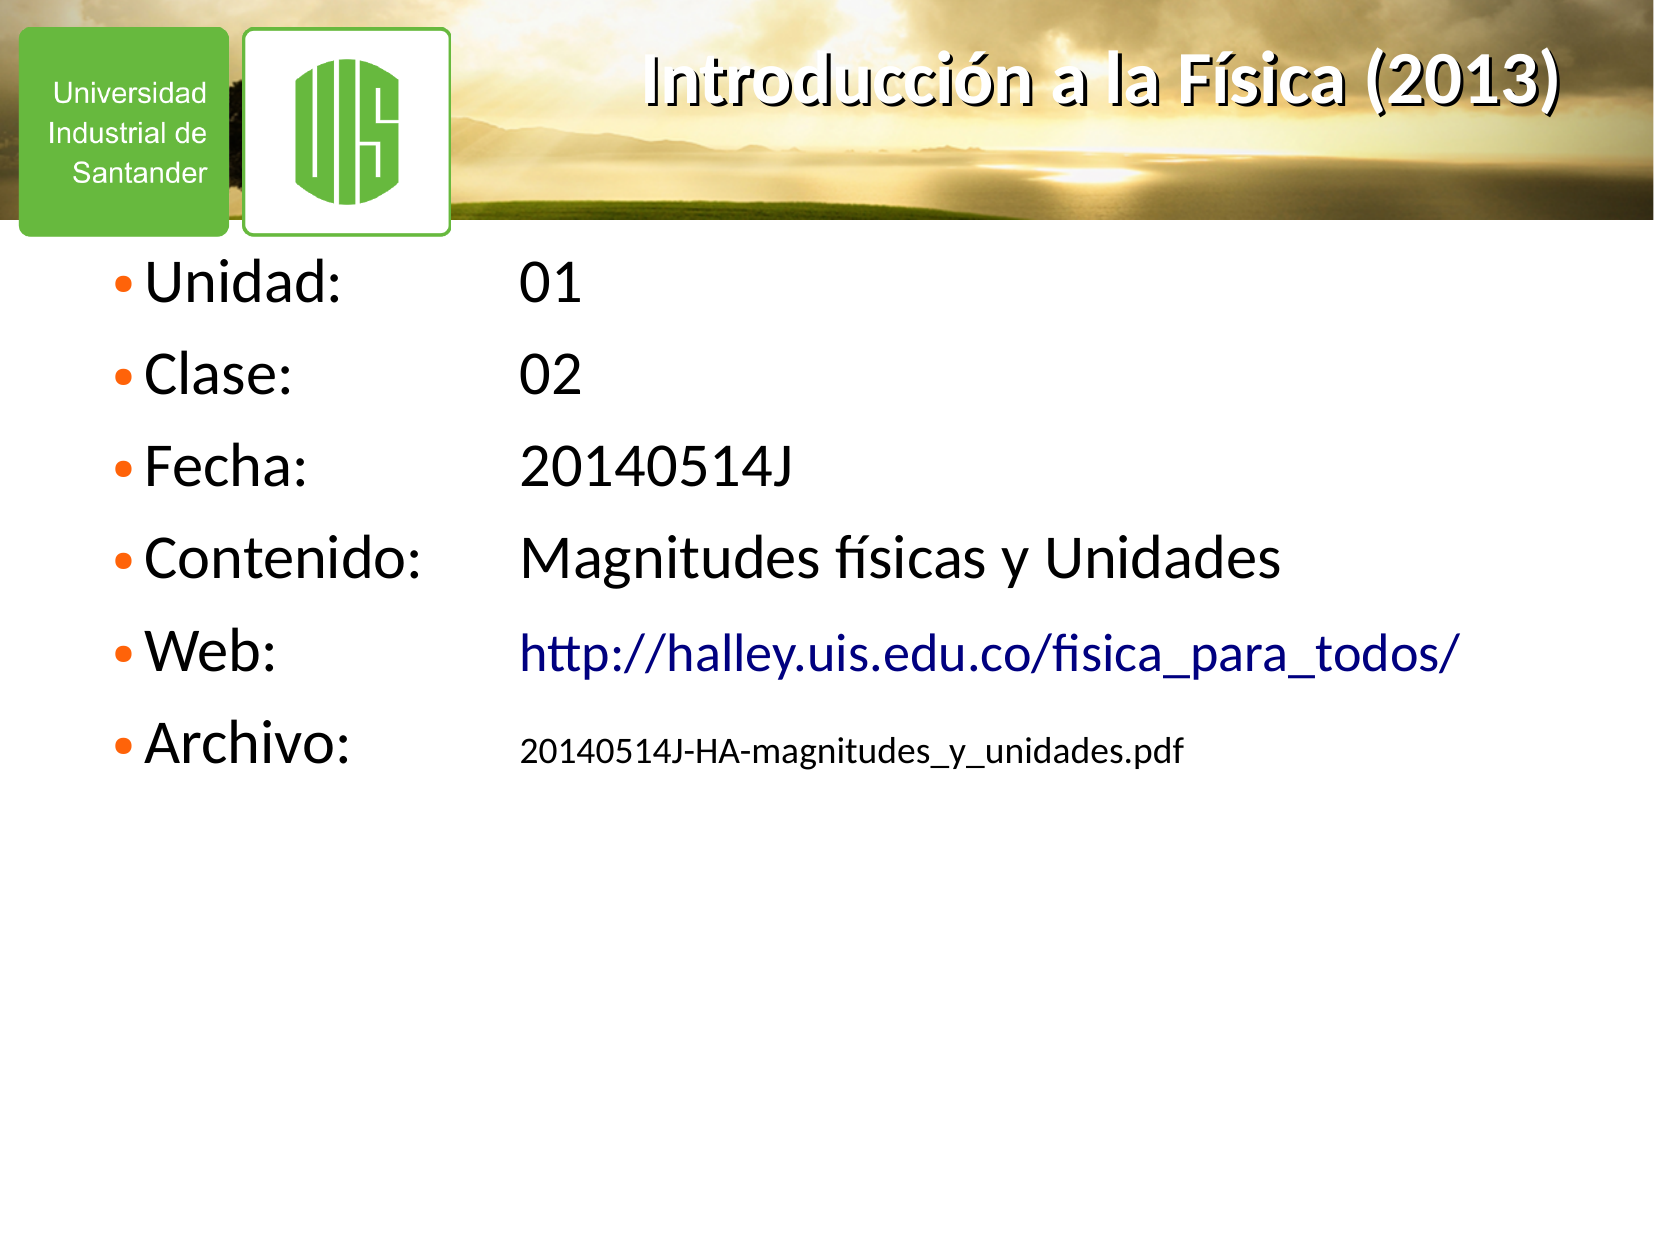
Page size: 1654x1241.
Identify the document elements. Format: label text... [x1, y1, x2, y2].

picture [0, 0, 1654, 237]
list Unidad: 01 Clase: 02 Fecha: 20140514J Contenido: Magnitudes físicas y Unidades Web: http://halley.uis.edu.co/fisica_para_todos/ Archivo: 20140514J-HA-magnitudes_y_unidades.pdf [82, 255, 1571, 1126]
title Introducción a la Física (2013) [75, 19, 1564, 151]
